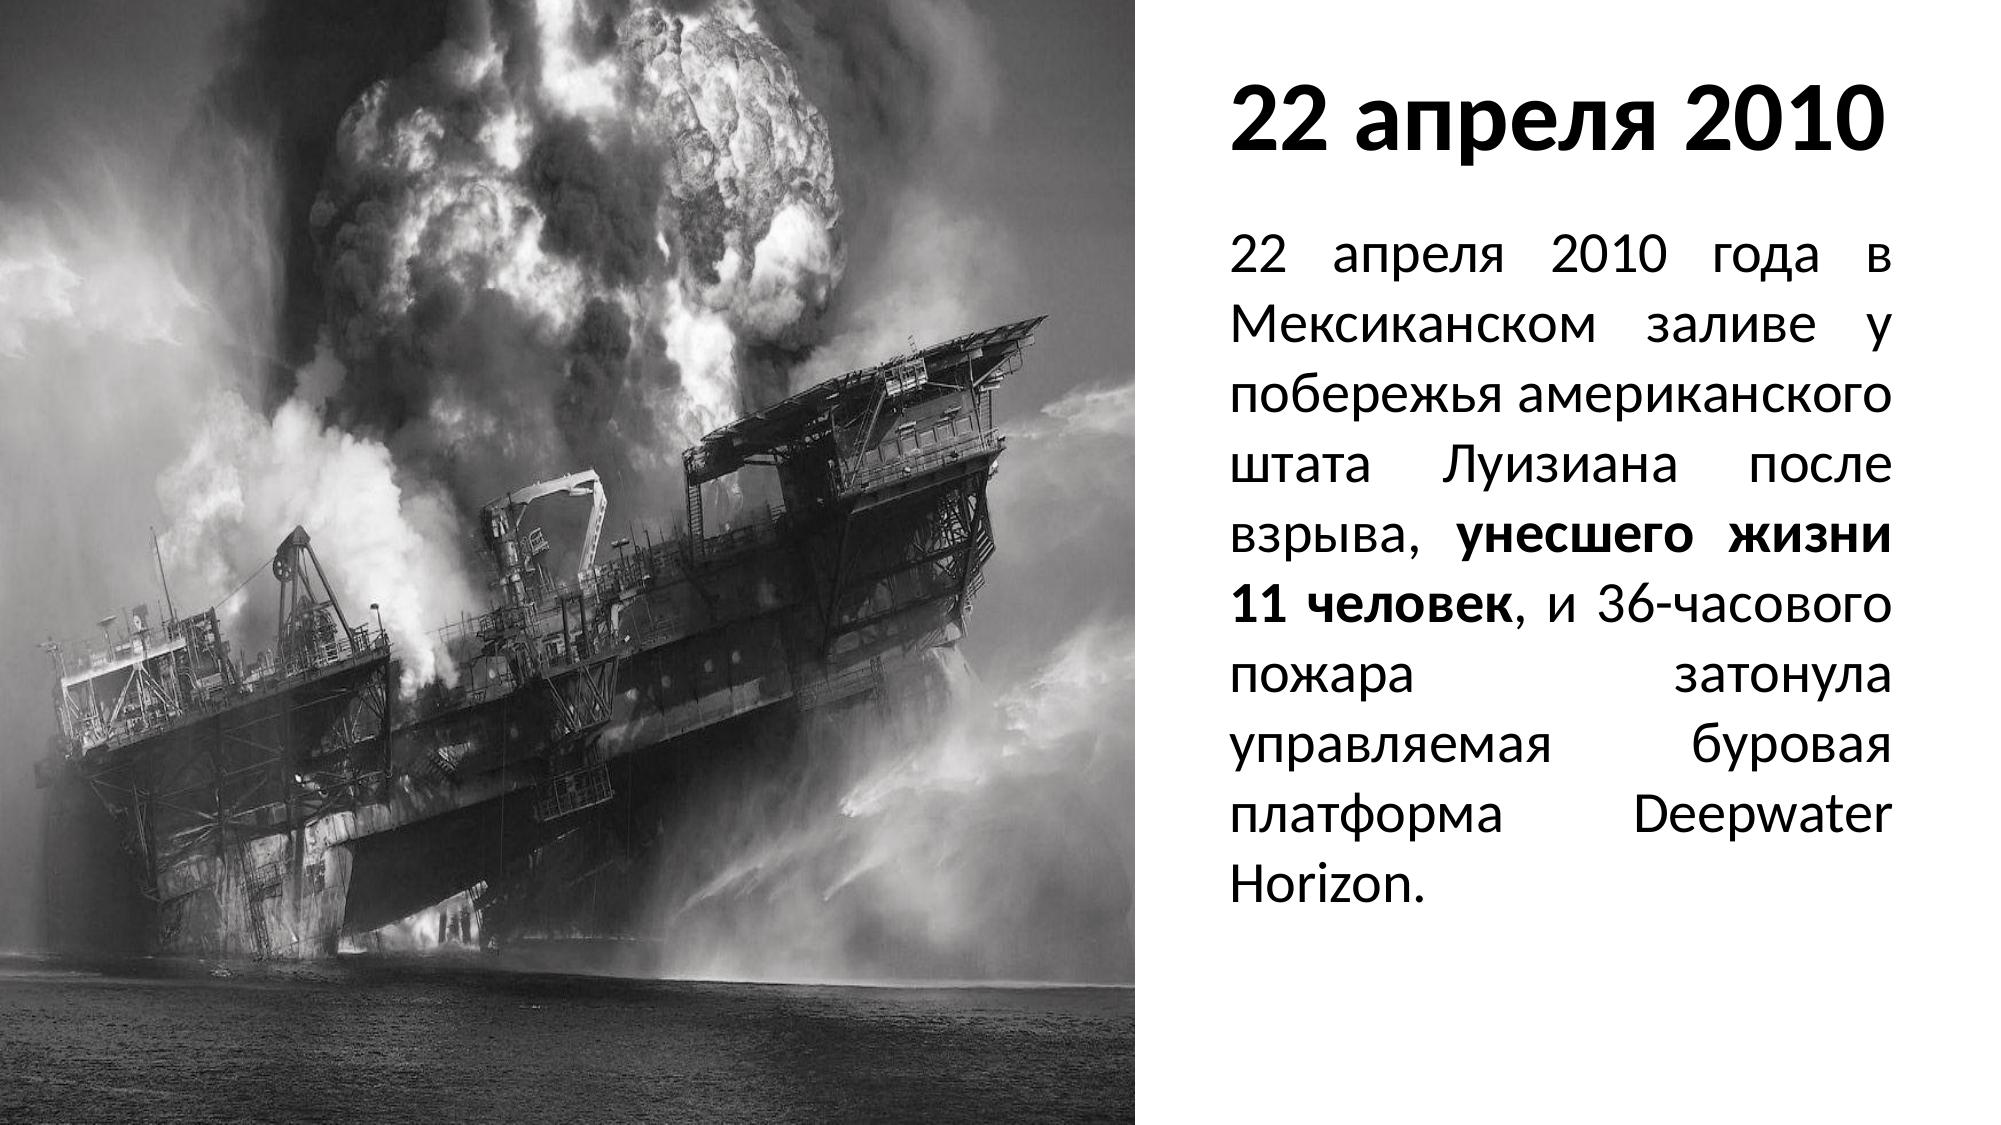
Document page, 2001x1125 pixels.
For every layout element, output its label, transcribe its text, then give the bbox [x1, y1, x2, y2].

picture [0, 0, 1135, 1125]
text_box 22 апреля 2010 года в Мексиканском заливе у побережья американского штата Луизиана после взрыва, унесшего жизни 11 человек, и 36-часового пожара затонула управляемая буровая платформа Deepwater Horizon. [1214, 207, 1909, 922]
text_box 22 апреля 2010 [1214, 42, 1909, 178]
